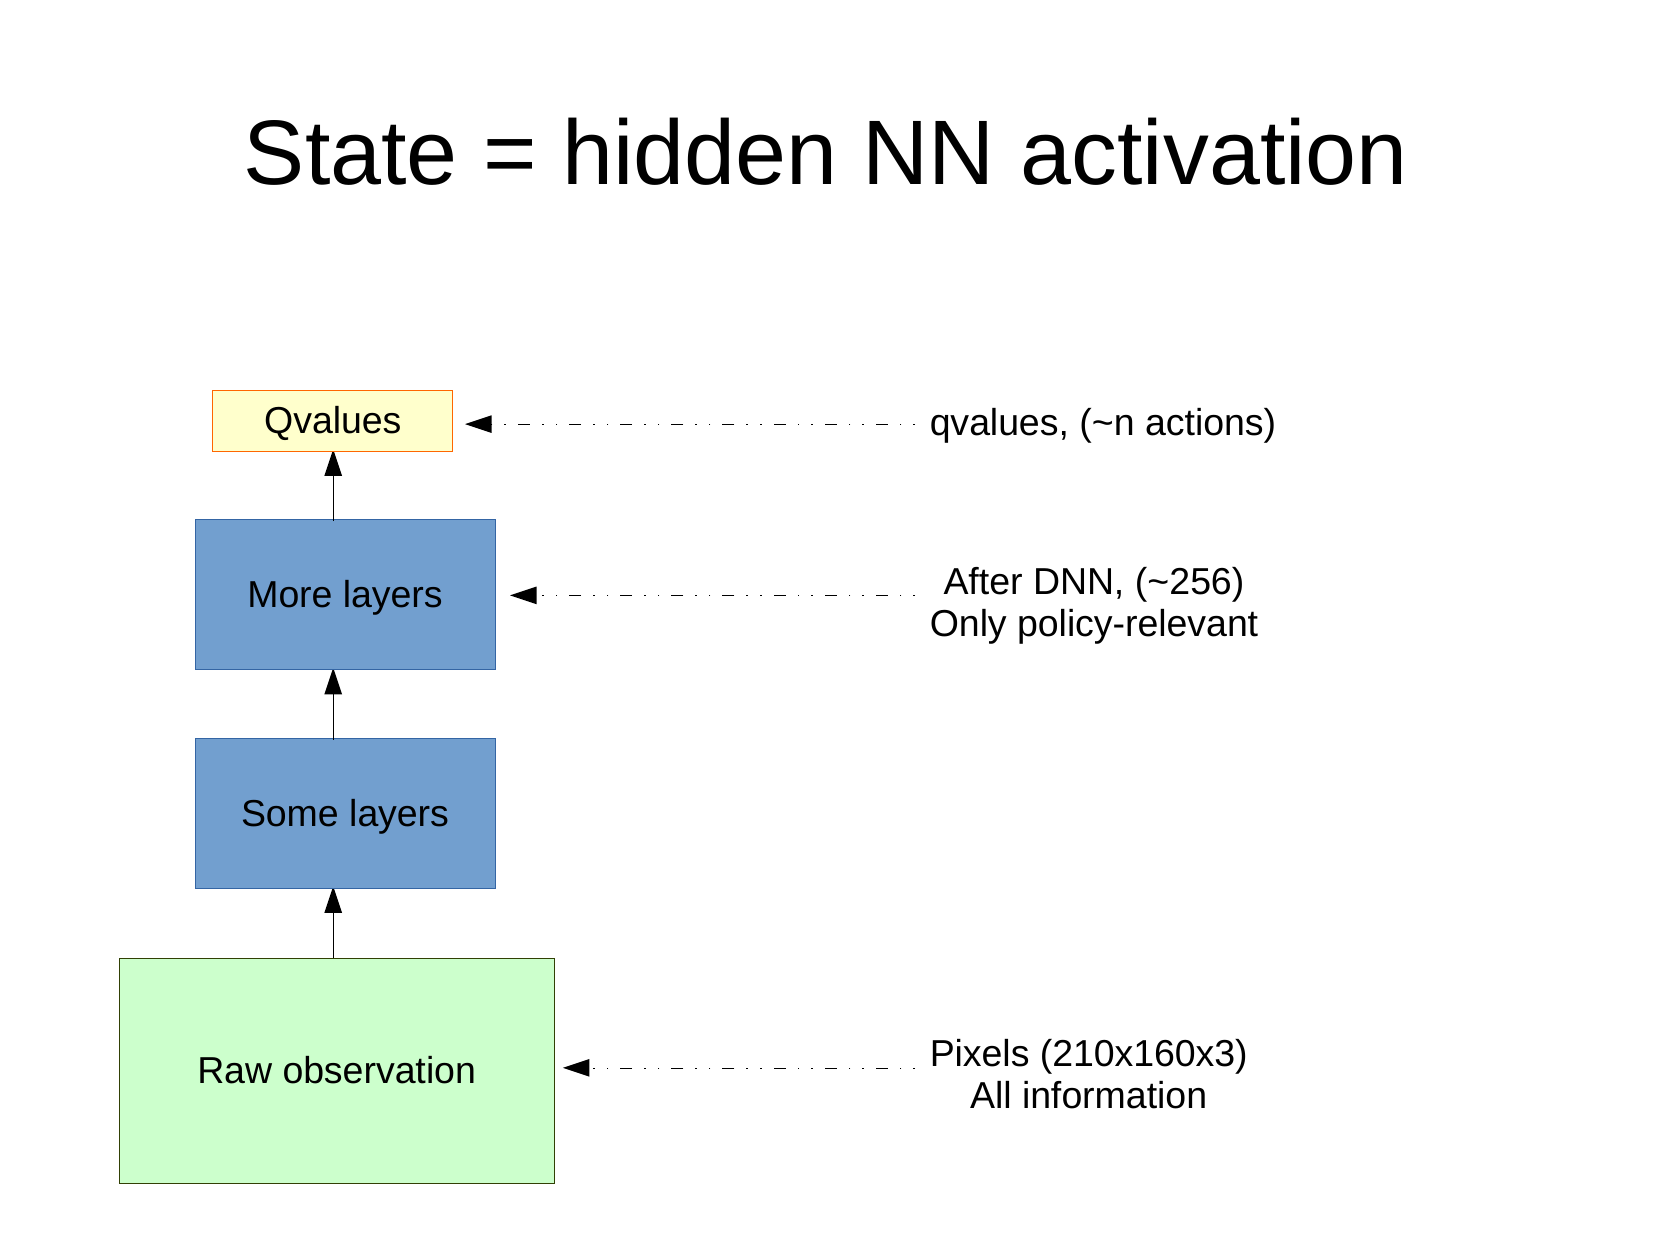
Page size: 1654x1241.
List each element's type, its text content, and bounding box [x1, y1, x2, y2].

text_box qvalues, (~n actions) [915, 393, 1292, 451]
text_box More layers [195, 519, 496, 670]
title State = hidden NN activation [82, 49, 1571, 257]
text_box Pixels (210x160x3) All information [915, 1025, 1263, 1125]
text_box Raw observation [119, 958, 555, 1184]
text_box Qvalues [212, 390, 453, 452]
text_box After DNN, (~256) Only policy-relevant [915, 553, 1274, 652]
text_box Some layers [195, 738, 496, 889]
